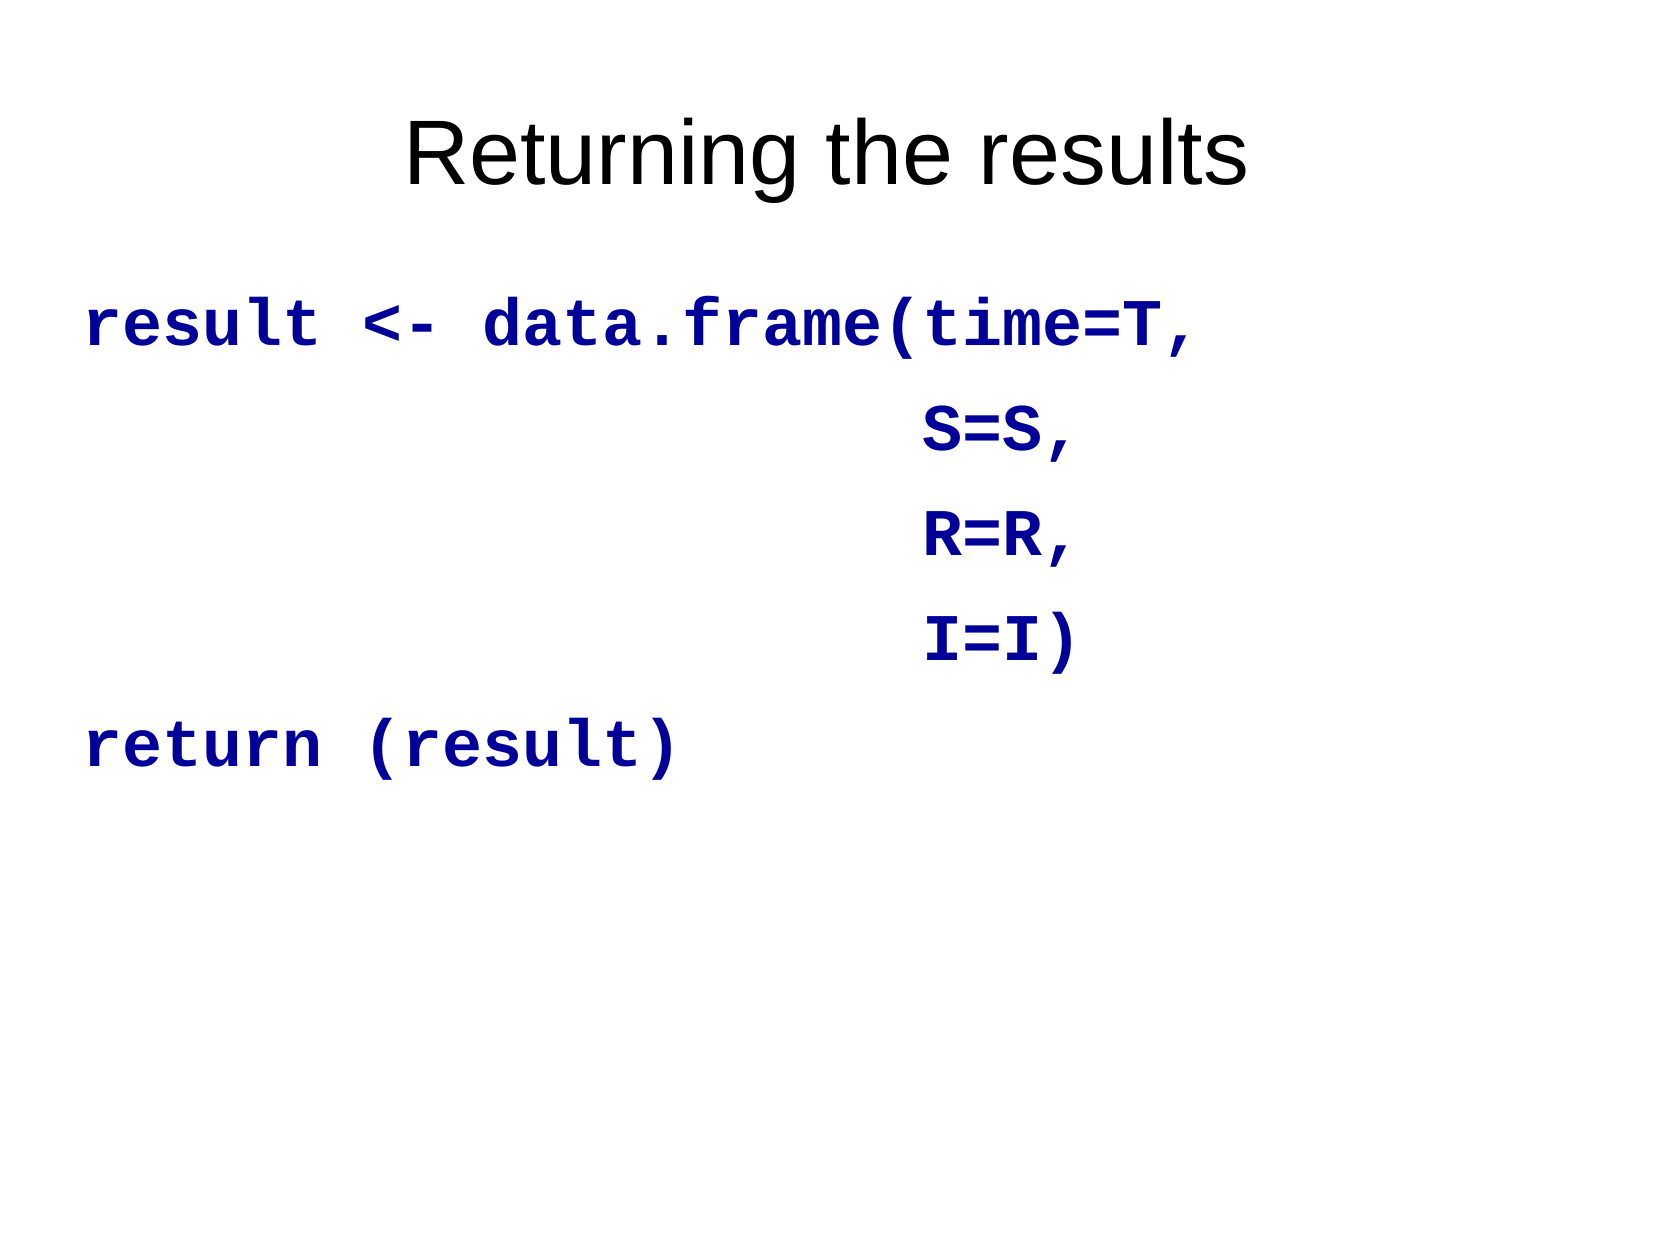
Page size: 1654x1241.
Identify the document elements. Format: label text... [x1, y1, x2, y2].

list result <- data.frame(time=T, S=S, R=R, I=I) return (result) [82, 290, 1571, 1010]
title Returning the results [82, 49, 1571, 257]
